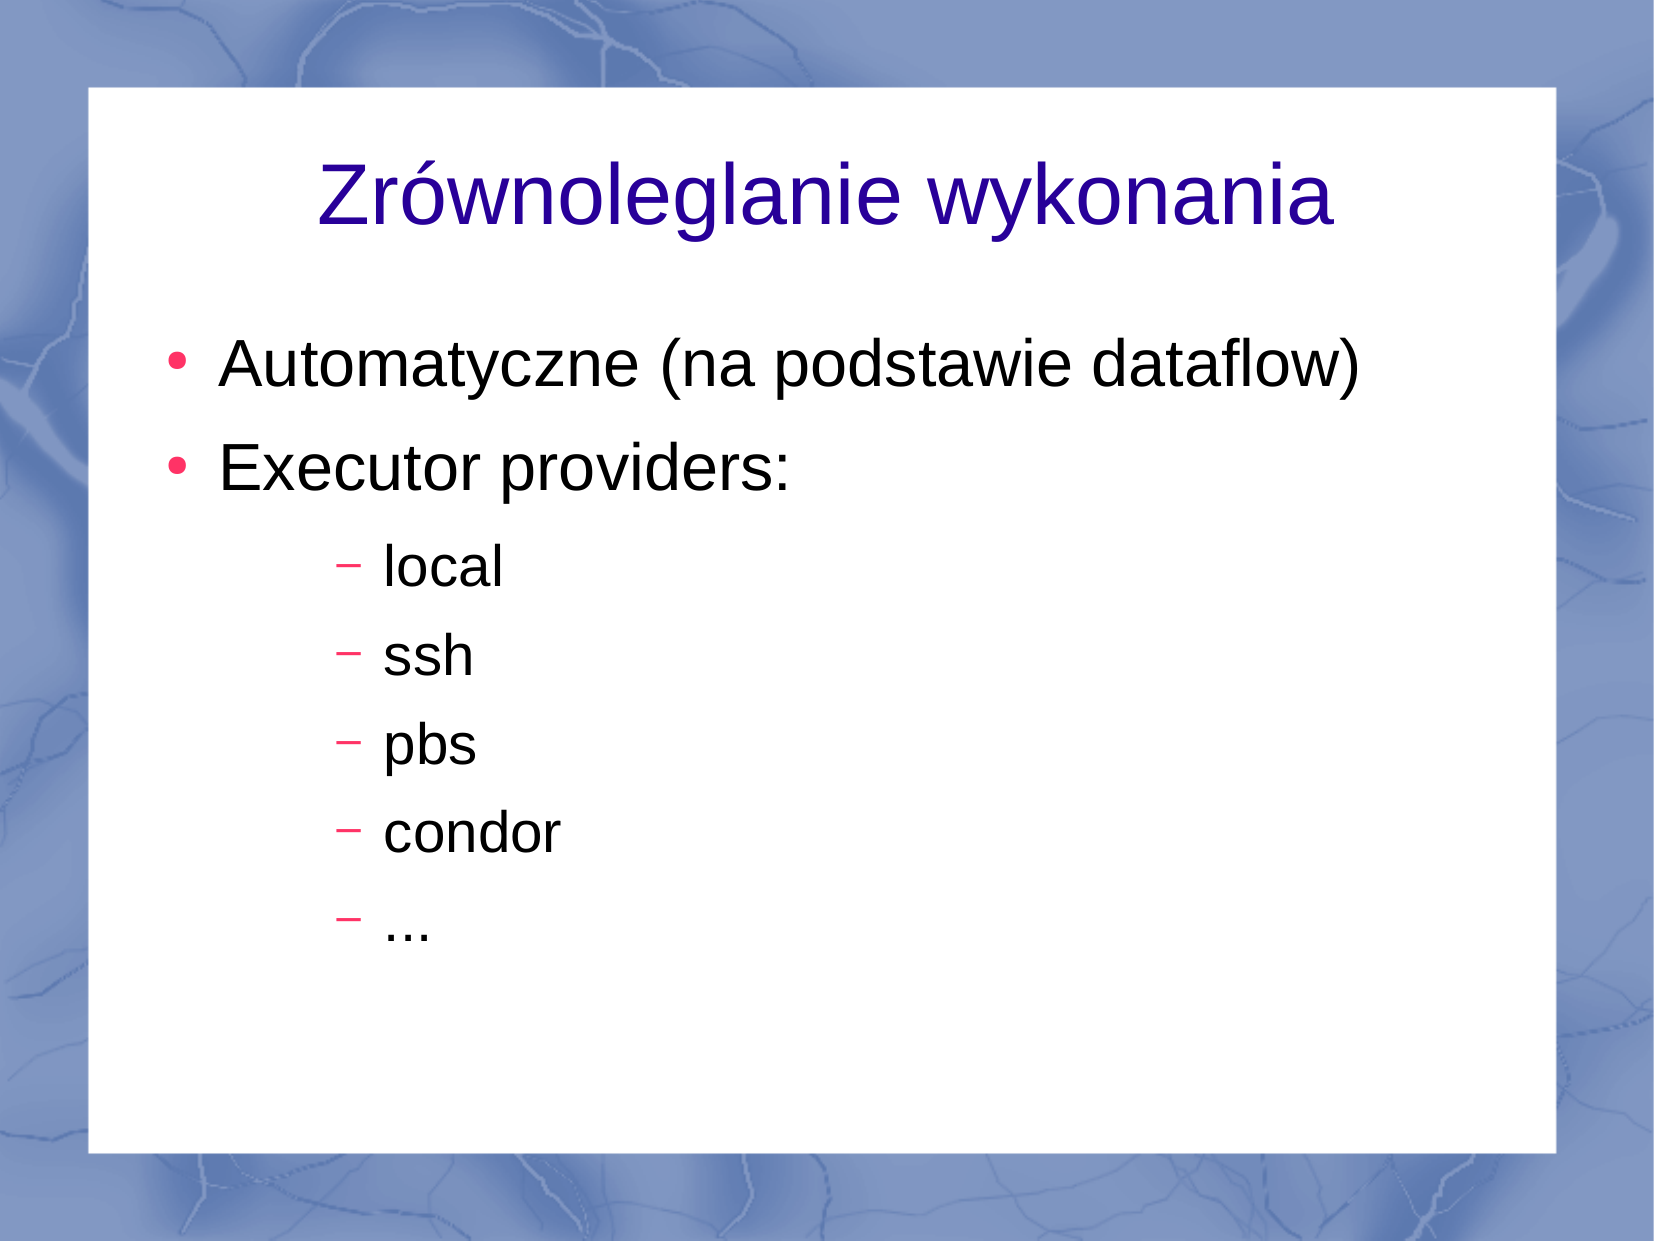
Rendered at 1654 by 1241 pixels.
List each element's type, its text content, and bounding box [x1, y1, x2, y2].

list Automatyczne (na podstawie dataflow) Executor providers: local ssh pbs condor ... [147, 325, 1506, 1045]
title Zrównoleglanie wykonania [118, 90, 1536, 298]
picture [0, 0, 1654, 1241]
